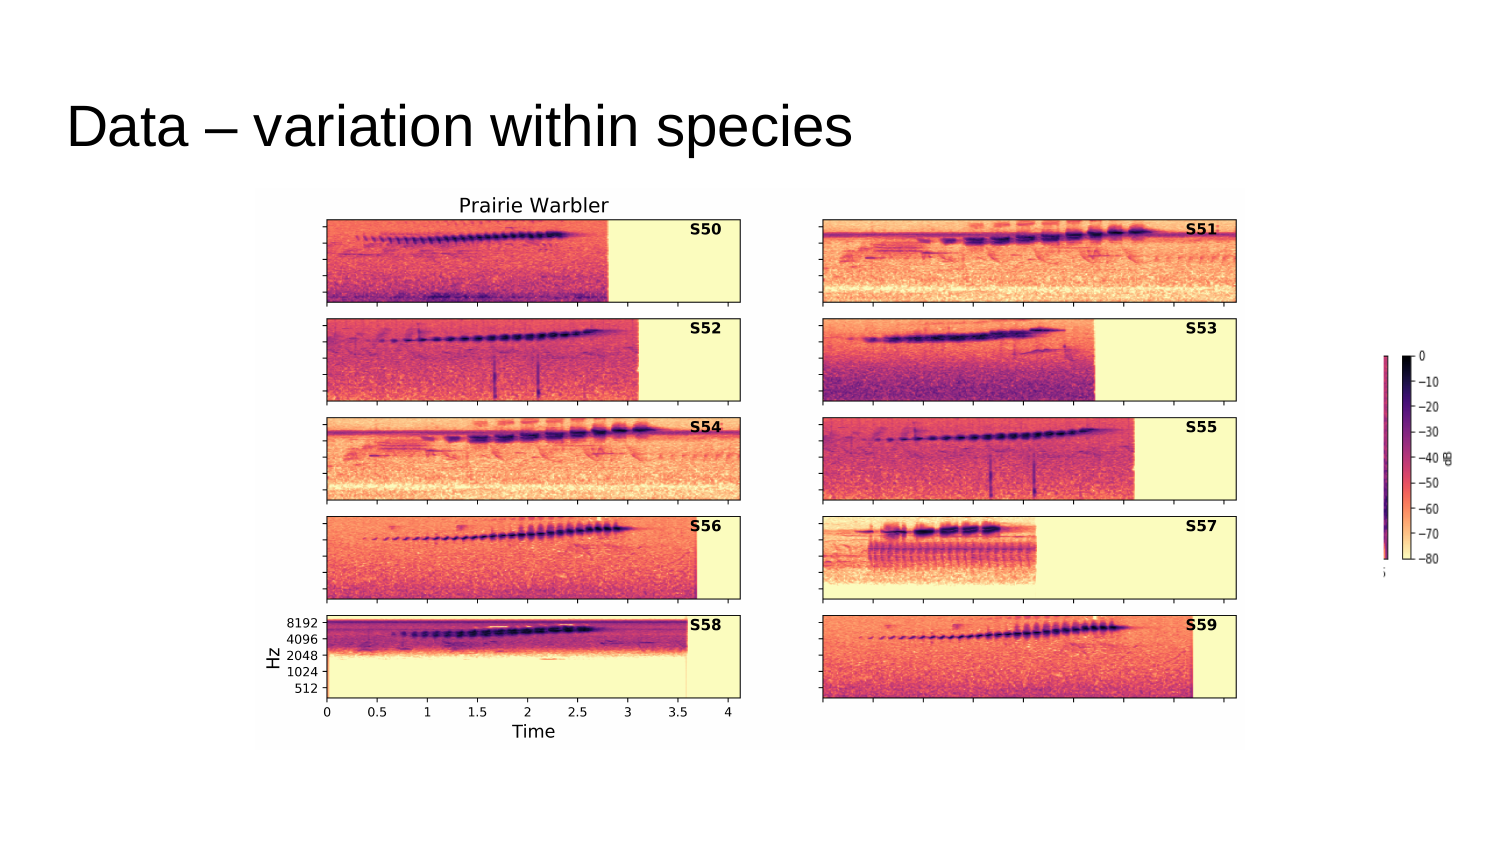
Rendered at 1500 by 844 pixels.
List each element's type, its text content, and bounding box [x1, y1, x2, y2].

picture [1383, 342, 1462, 606]
picture [255, 188, 1245, 750]
title Data – variation within species [51, 72, 1449, 167]
